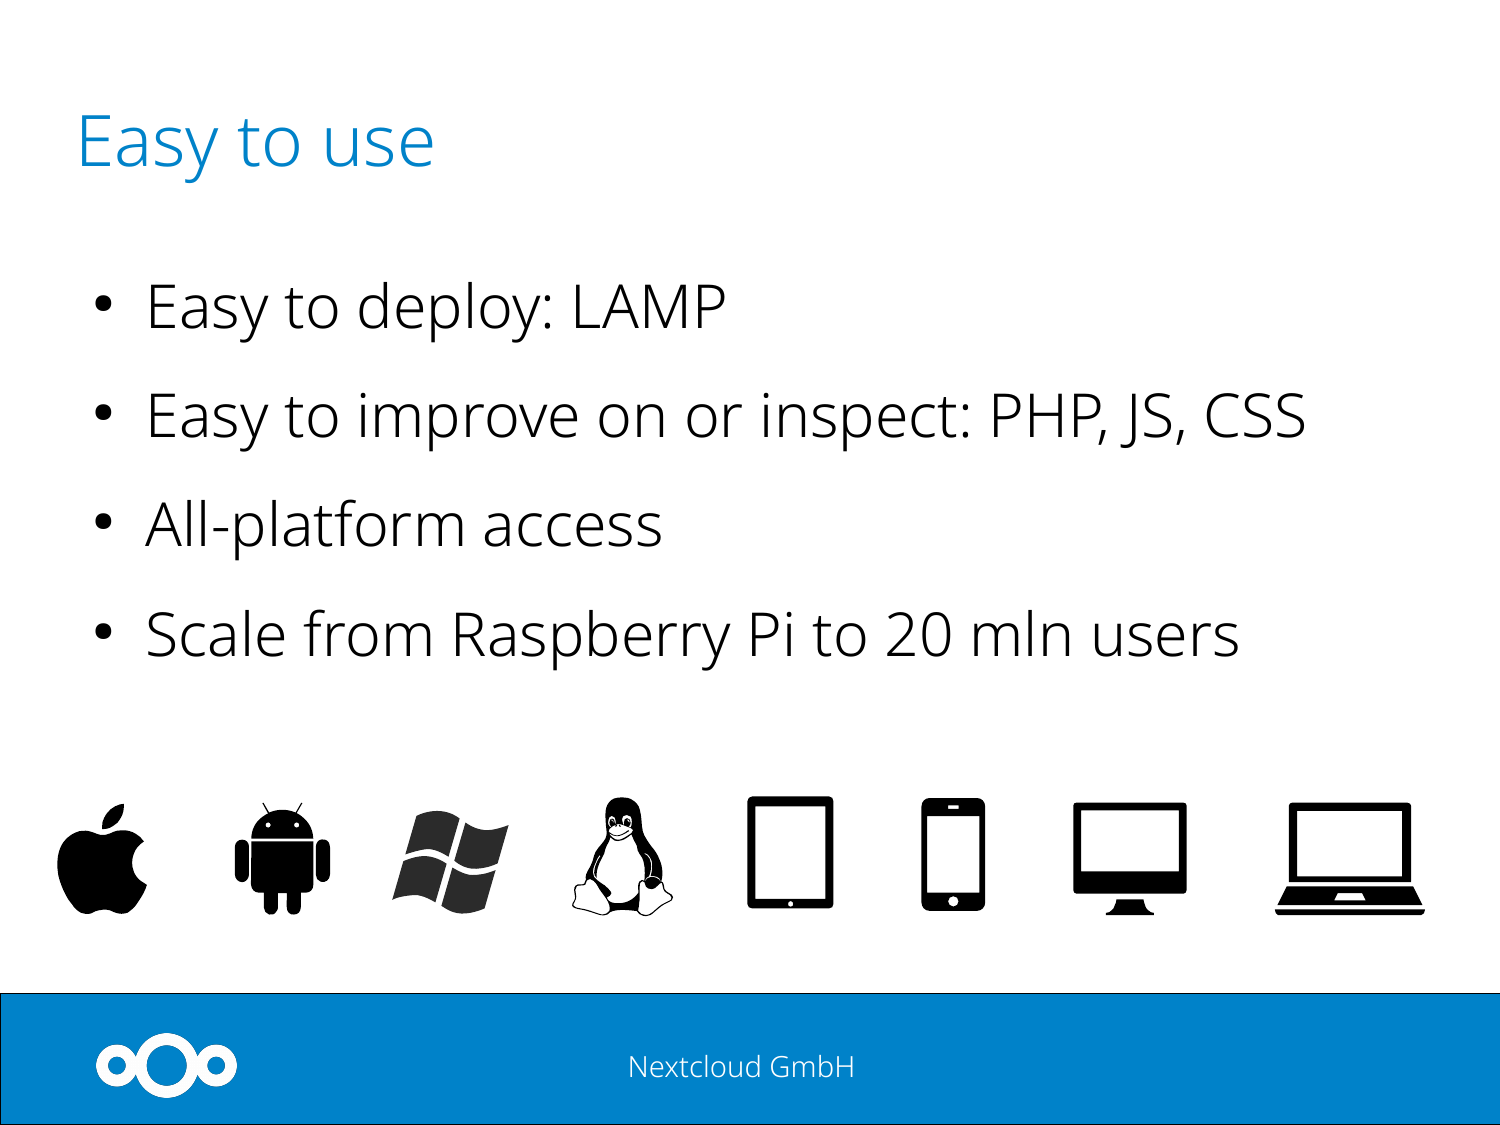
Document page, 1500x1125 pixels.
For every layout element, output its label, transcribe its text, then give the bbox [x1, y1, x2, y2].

text_box [57, 830, 147, 914]
text_box [1073, 802, 1187, 894]
text_box [234, 839, 249, 883]
title Easy to use [74, 44, 1425, 233]
text_box [1105, 899, 1154, 916]
text_box [1277, 886, 1423, 906]
picture [570, 795, 676, 919]
picture [390, 810, 511, 916]
text_box [747, 796, 834, 909]
text_box [1274, 909, 1426, 916]
list Easy to deploy: LAMP Easy to improve on or inspect: PHP, JS, CSS All-platform access Scale from Raspberry Pi to 20 mln users [74, 263, 1425, 916]
text_box [921, 798, 986, 911]
text_box [1288, 802, 1412, 883]
text_box [315, 839, 331, 882]
picture [96, 1033, 237, 1098]
text_box [251, 802, 314, 839]
text_box [102, 803, 124, 830]
text_box [250, 841, 314, 915]
